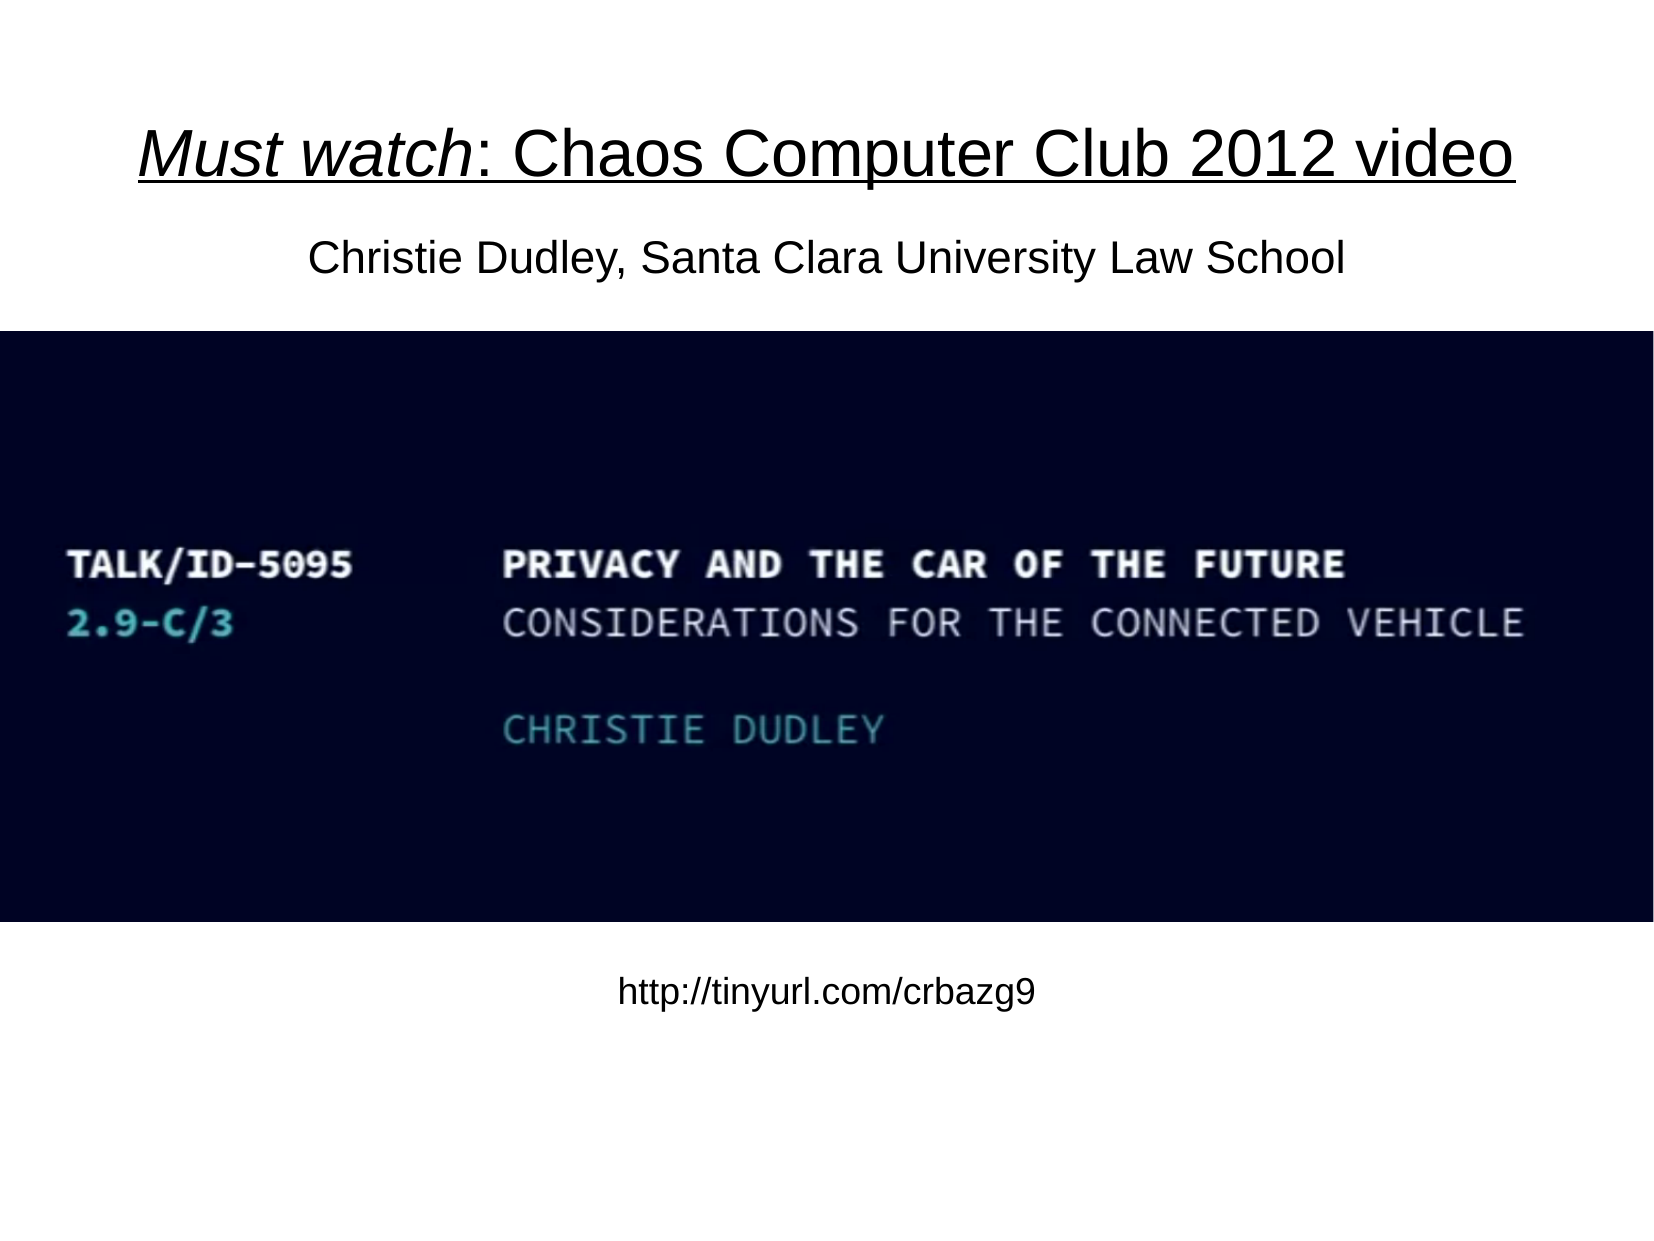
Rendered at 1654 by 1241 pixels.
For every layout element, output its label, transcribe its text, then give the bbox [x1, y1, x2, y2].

picture [0, 331, 1654, 922]
text_box Christie Dudley, Santa Clara University Law School [292, 225, 1361, 292]
text_box http://tinyurl.com/crbazg9 [602, 963, 1051, 1021]
title Must watch: Chaos Computer Club 2012 video [82, 49, 1571, 257]
